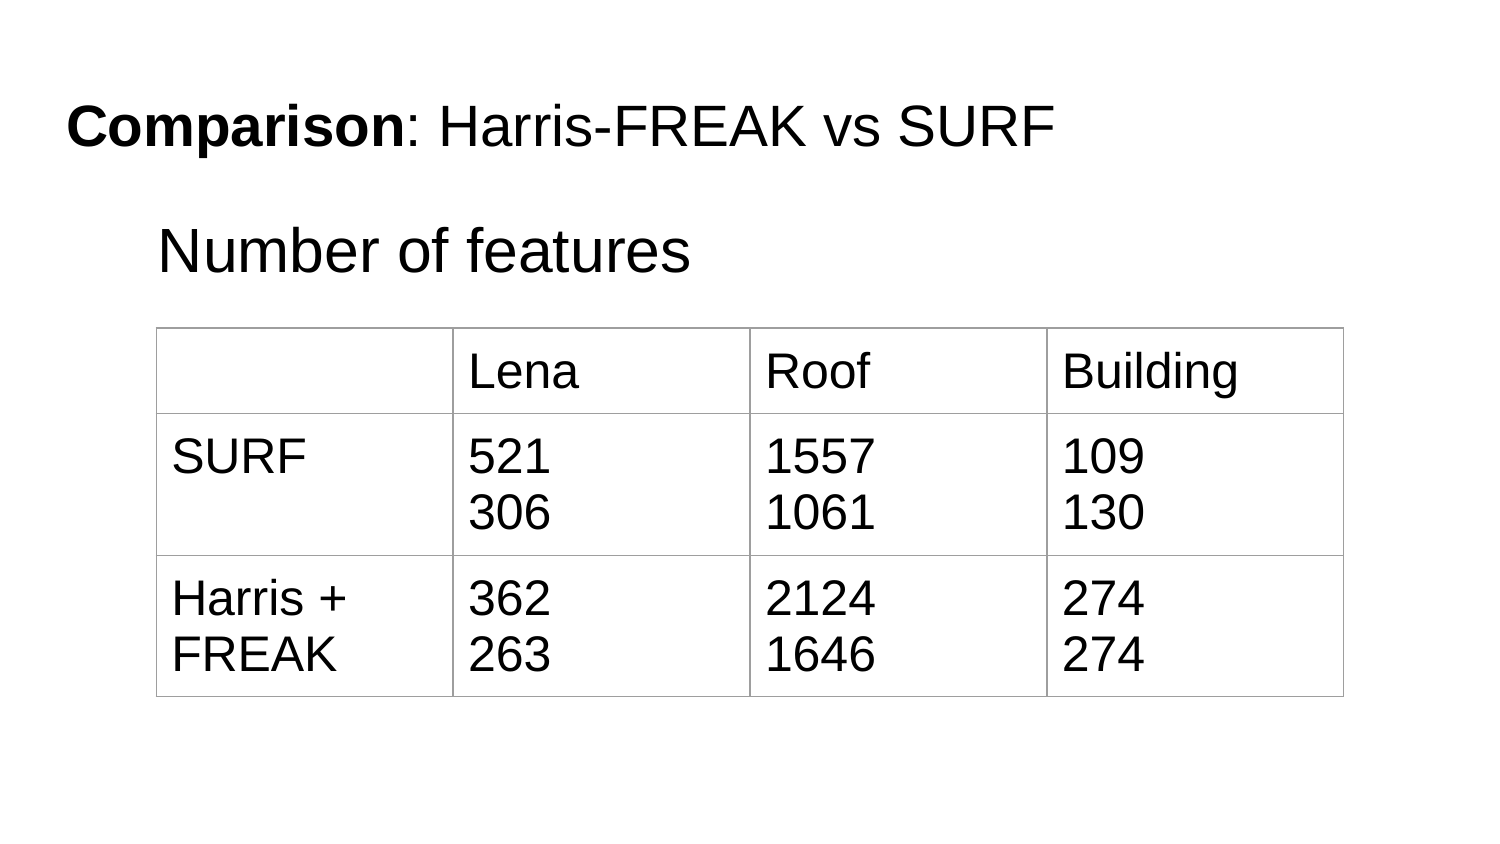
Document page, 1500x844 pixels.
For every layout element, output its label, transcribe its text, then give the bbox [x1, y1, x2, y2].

table_cell 1557 1061 [751, 414, 1046, 555]
table_cell 521 306 [454, 414, 749, 555]
table_header Roof [751, 329, 1046, 413]
text_box Number of features [142, 194, 1287, 329]
table_cell SURF [157, 414, 452, 555]
table_cell 362 263 [454, 556, 749, 696]
table_header Building [1048, 329, 1343, 413]
table_cell 274 274 [1048, 556, 1343, 696]
table_cell Harris + FREAK [157, 556, 452, 696]
table_cell 109 130 [1048, 414, 1343, 555]
table_header Lena [454, 329, 749, 413]
table_header [157, 329, 452, 413]
table_cell 2124 1646 [751, 556, 1046, 696]
title Comparison: Harris-FREAK vs SURF [51, 72, 1449, 167]
